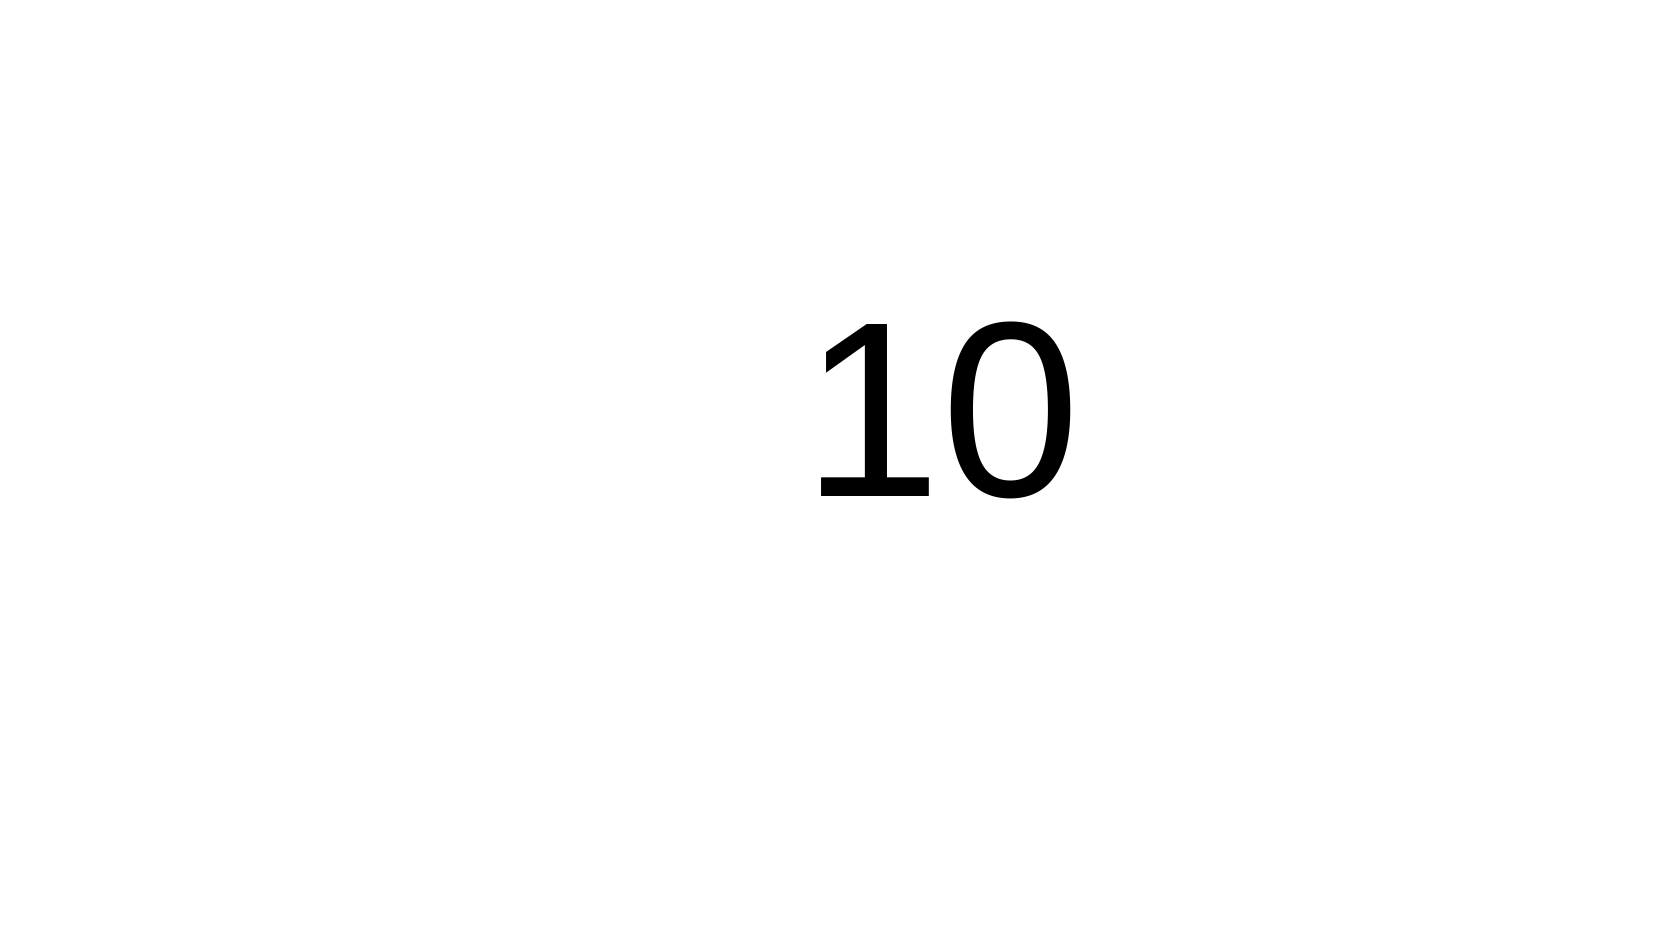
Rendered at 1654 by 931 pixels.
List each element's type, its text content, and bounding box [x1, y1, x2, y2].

title 10 [474, 250, 1409, 571]
